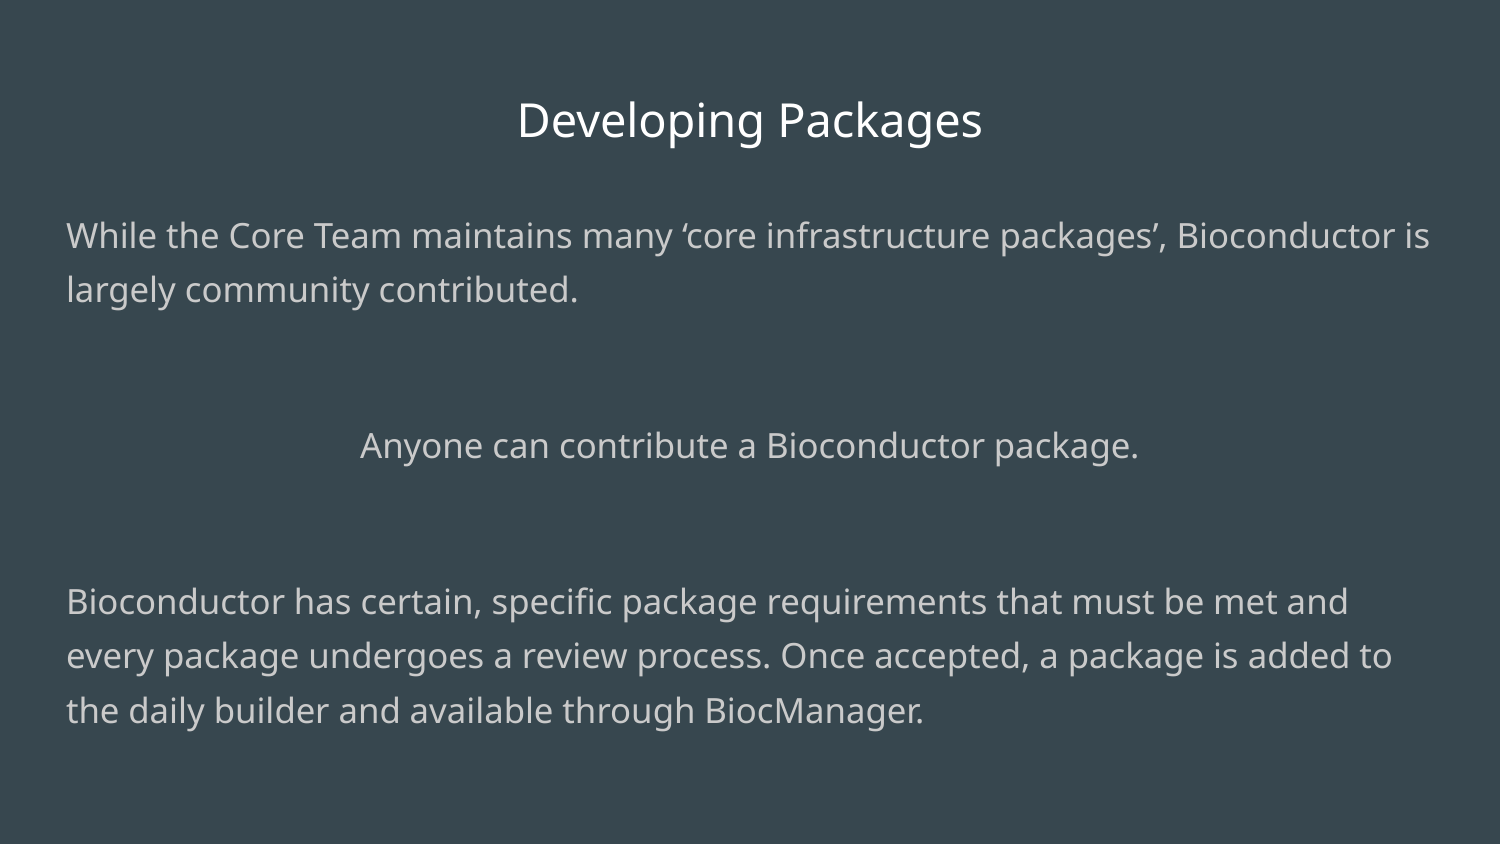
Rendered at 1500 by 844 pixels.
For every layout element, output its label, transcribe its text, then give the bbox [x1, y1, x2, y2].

list While the Core Team maintains many ‘core infrastructure packages’, Bioconductor is largely community contributed. Anyone can contribute a Bioconductor package. Bioconductor has certain, specific package requirements that must be met and every package undergoes a review process. Once accepted, a package is added to the daily builder and available through BiocManager. [51, 189, 1449, 750]
title Developing Packages [51, 72, 1449, 167]
